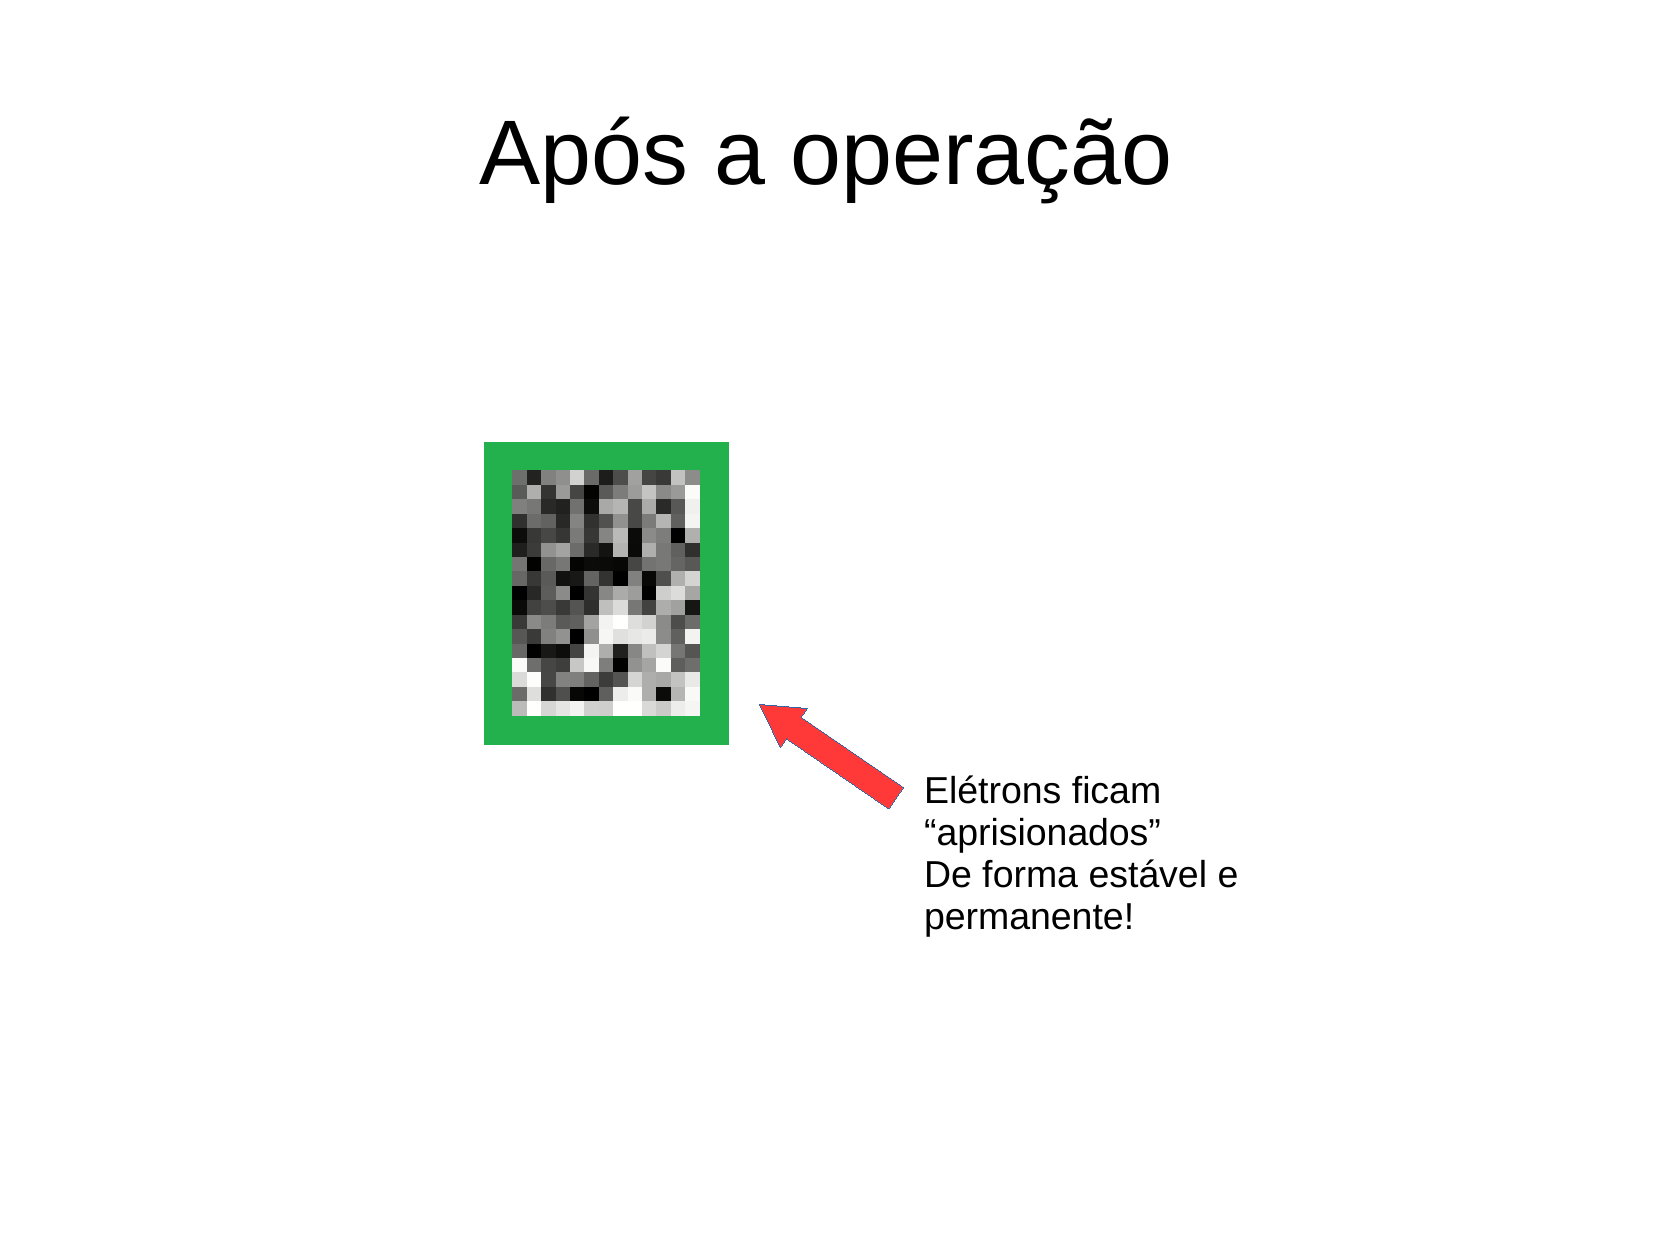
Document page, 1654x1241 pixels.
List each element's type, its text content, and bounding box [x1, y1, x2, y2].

title Após a operação [82, 49, 1571, 257]
text_box [759, 704, 904, 809]
picture [484, 442, 729, 745]
text_box Elétrons ficam “aprisionados” De forma estável e permanente! [909, 762, 1382, 981]
